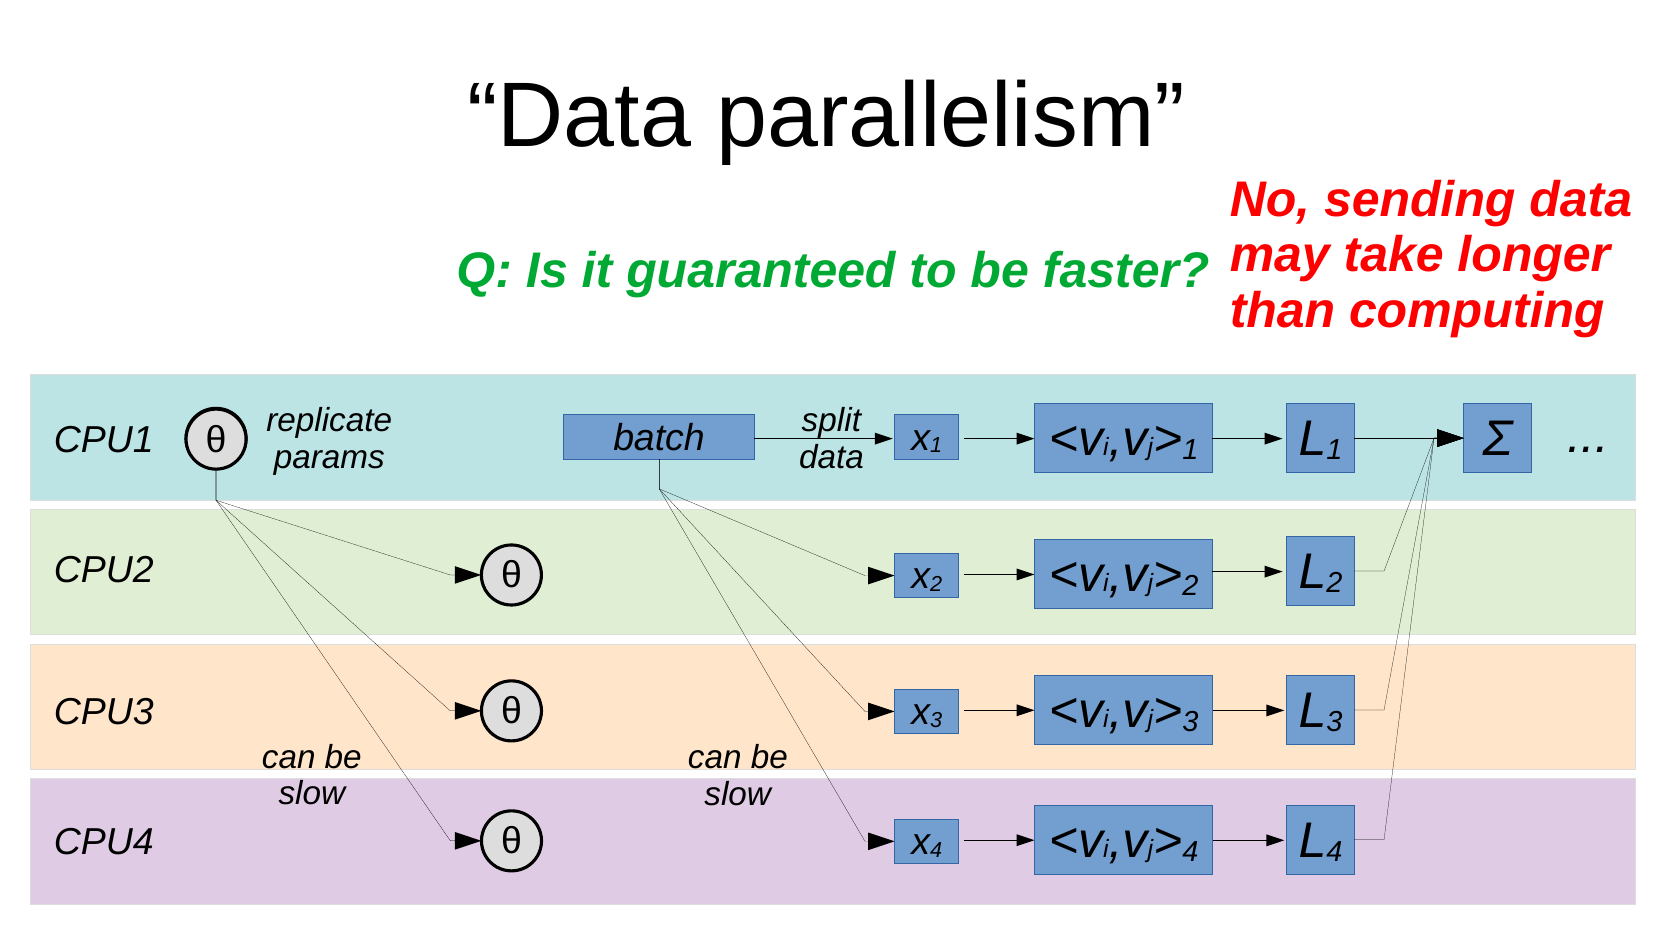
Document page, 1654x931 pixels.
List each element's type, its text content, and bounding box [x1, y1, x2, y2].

text_box ... [1552, 402, 1646, 471]
text_box No, sending data may take longer than computing [1215, 163, 1654, 402]
text_box x2 [894, 553, 959, 598]
text_box L4 [1286, 805, 1355, 875]
text_box [318, 644, 799, 770]
text_box x4 [894, 819, 959, 864]
text_box [30, 509, 309, 635]
text_box <vi,vj>1 [1034, 403, 1213, 473]
text_box [30, 644, 374, 770]
text_box batch [563, 414, 739, 460]
text_box x3 [894, 689, 959, 734]
text_box <vi,vj>4 [1034, 805, 1213, 875]
text_box L1 [1286, 403, 1355, 473]
text_box CPU1 [39, 411, 190, 469]
text_box [1411, 450, 1431, 501]
text_box L2 [1286, 536, 1355, 606]
text_box [224, 509, 366, 635]
text_box L3 [1286, 675, 1355, 745]
text_box [30, 374, 1636, 501]
text_box x1 [894, 414, 959, 460]
text_box replicate params [237, 394, 422, 483]
text_box [663, 491, 685, 501]
text_box [1423, 472, 1429, 501]
text_box split data [739, 394, 924, 483]
text_box [1410, 509, 1636, 635]
text_box θ [481, 680, 542, 741]
text_box CPU3 [39, 683, 190, 741]
text_box [672, 509, 793, 635]
text_box [679, 509, 1420, 635]
text_box Q: Is it guaranteed to be faster? [311, 234, 1215, 362]
text_box CPU2 [39, 541, 190, 599]
text_box θ [186, 409, 237, 470]
text_box <vi,vj>3 [1034, 675, 1213, 745]
text_box θ [481, 544, 542, 606]
text_box Σ [1463, 403, 1532, 473]
title “Data parallelism” [82, 37, 1571, 193]
text_box θ [481, 810, 542, 871]
text_box can be slow [645, 731, 830, 821]
text_box [1399, 509, 1425, 635]
text_box can be slow [219, 730, 404, 820]
text_box [1393, 644, 1636, 770]
text_box [229, 509, 743, 635]
text_box <vi,vj>2 [1034, 539, 1213, 609]
text_box [751, 644, 1408, 770]
text_box CPU4 [39, 813, 190, 871]
text_box [30, 778, 1636, 905]
